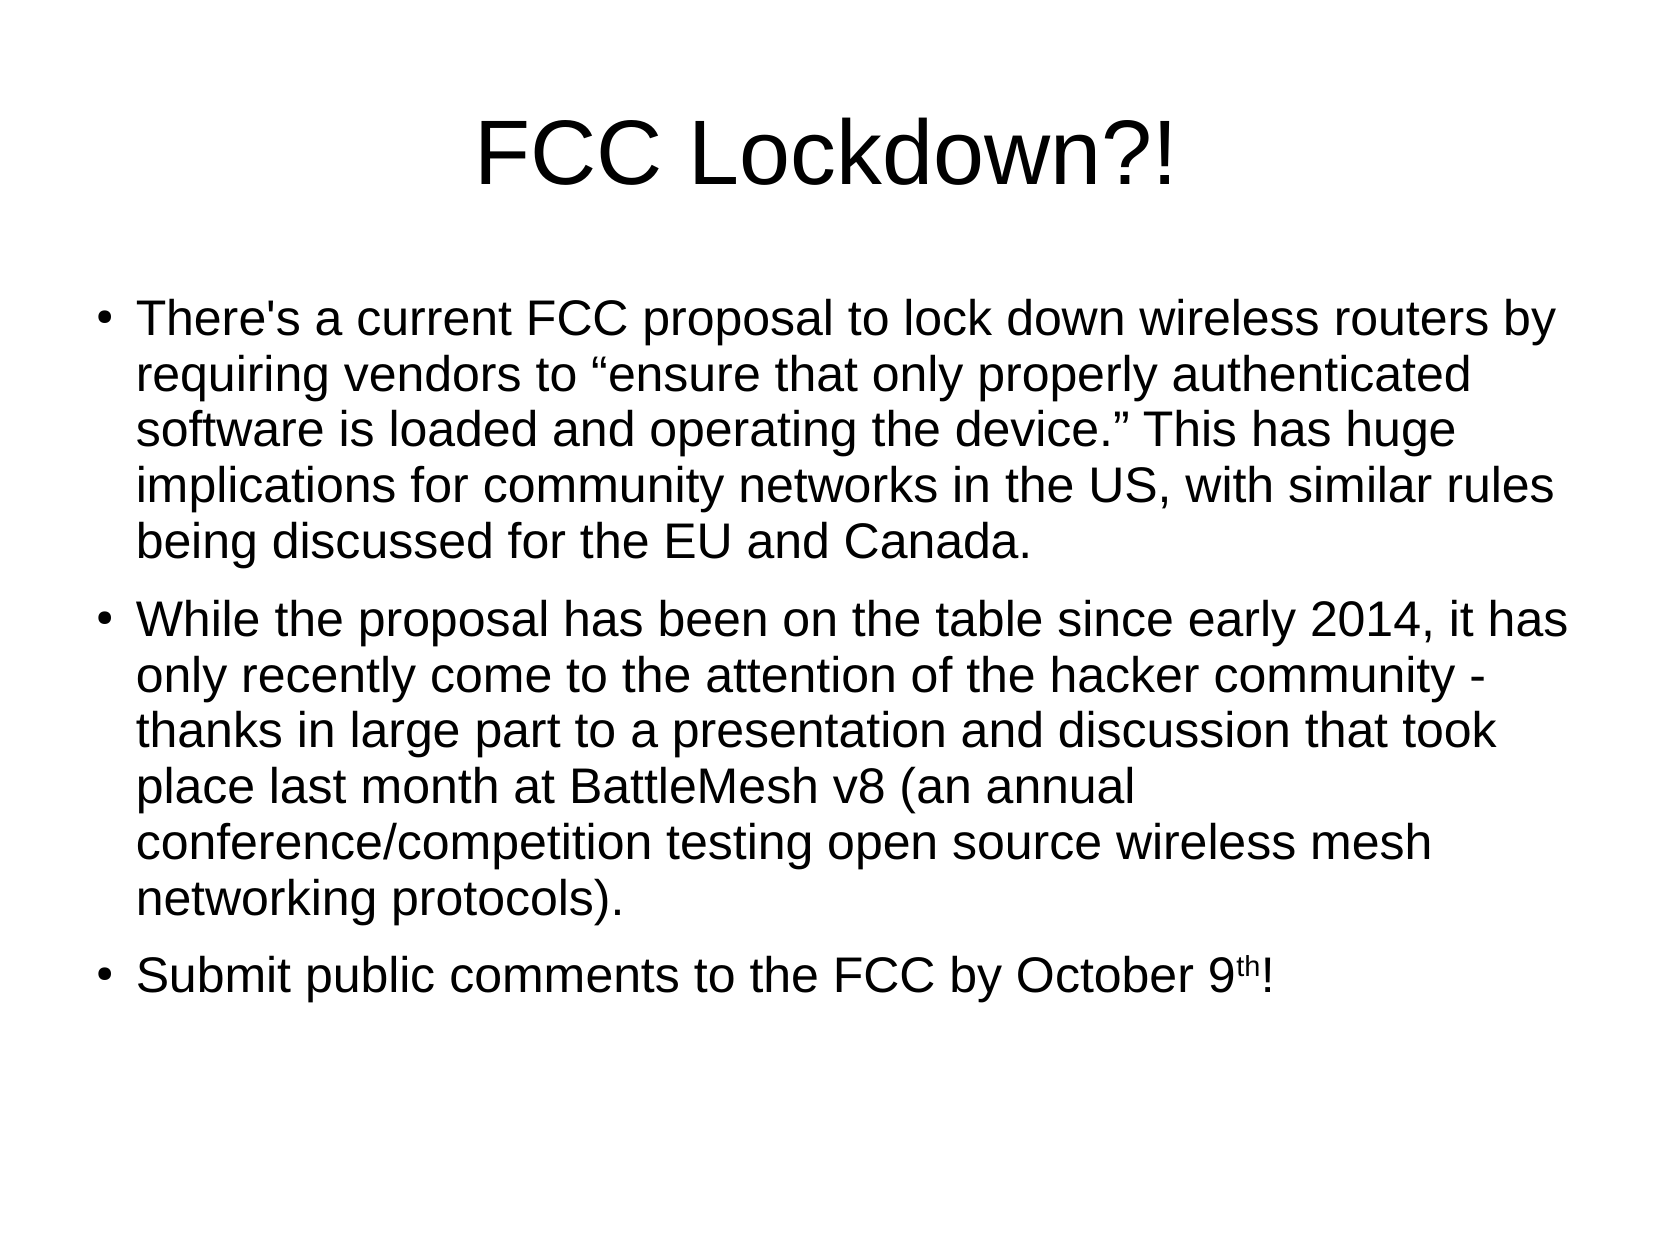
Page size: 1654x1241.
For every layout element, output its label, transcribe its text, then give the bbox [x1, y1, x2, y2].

title FCC Lockdown?! [82, 49, 1571, 257]
list There's a current FCC proposal to lock down wireless routers by requiring vendors to “ensure that only properly authenticated software is loaded and operating the device.” This has huge implications for community networks in the US, with similar rules being discussed for the EU and Canada. While the proposal has been on the table since early 2014, it has only recently come to the attention of the hacker community - thanks in large part to a presentation and discussion that took place last month at BattleMesh v8 (an annual conference/competition testing open source wireless mesh networking protocols). Submit public comments to the FCC by October 9th! [82, 290, 1571, 1010]
